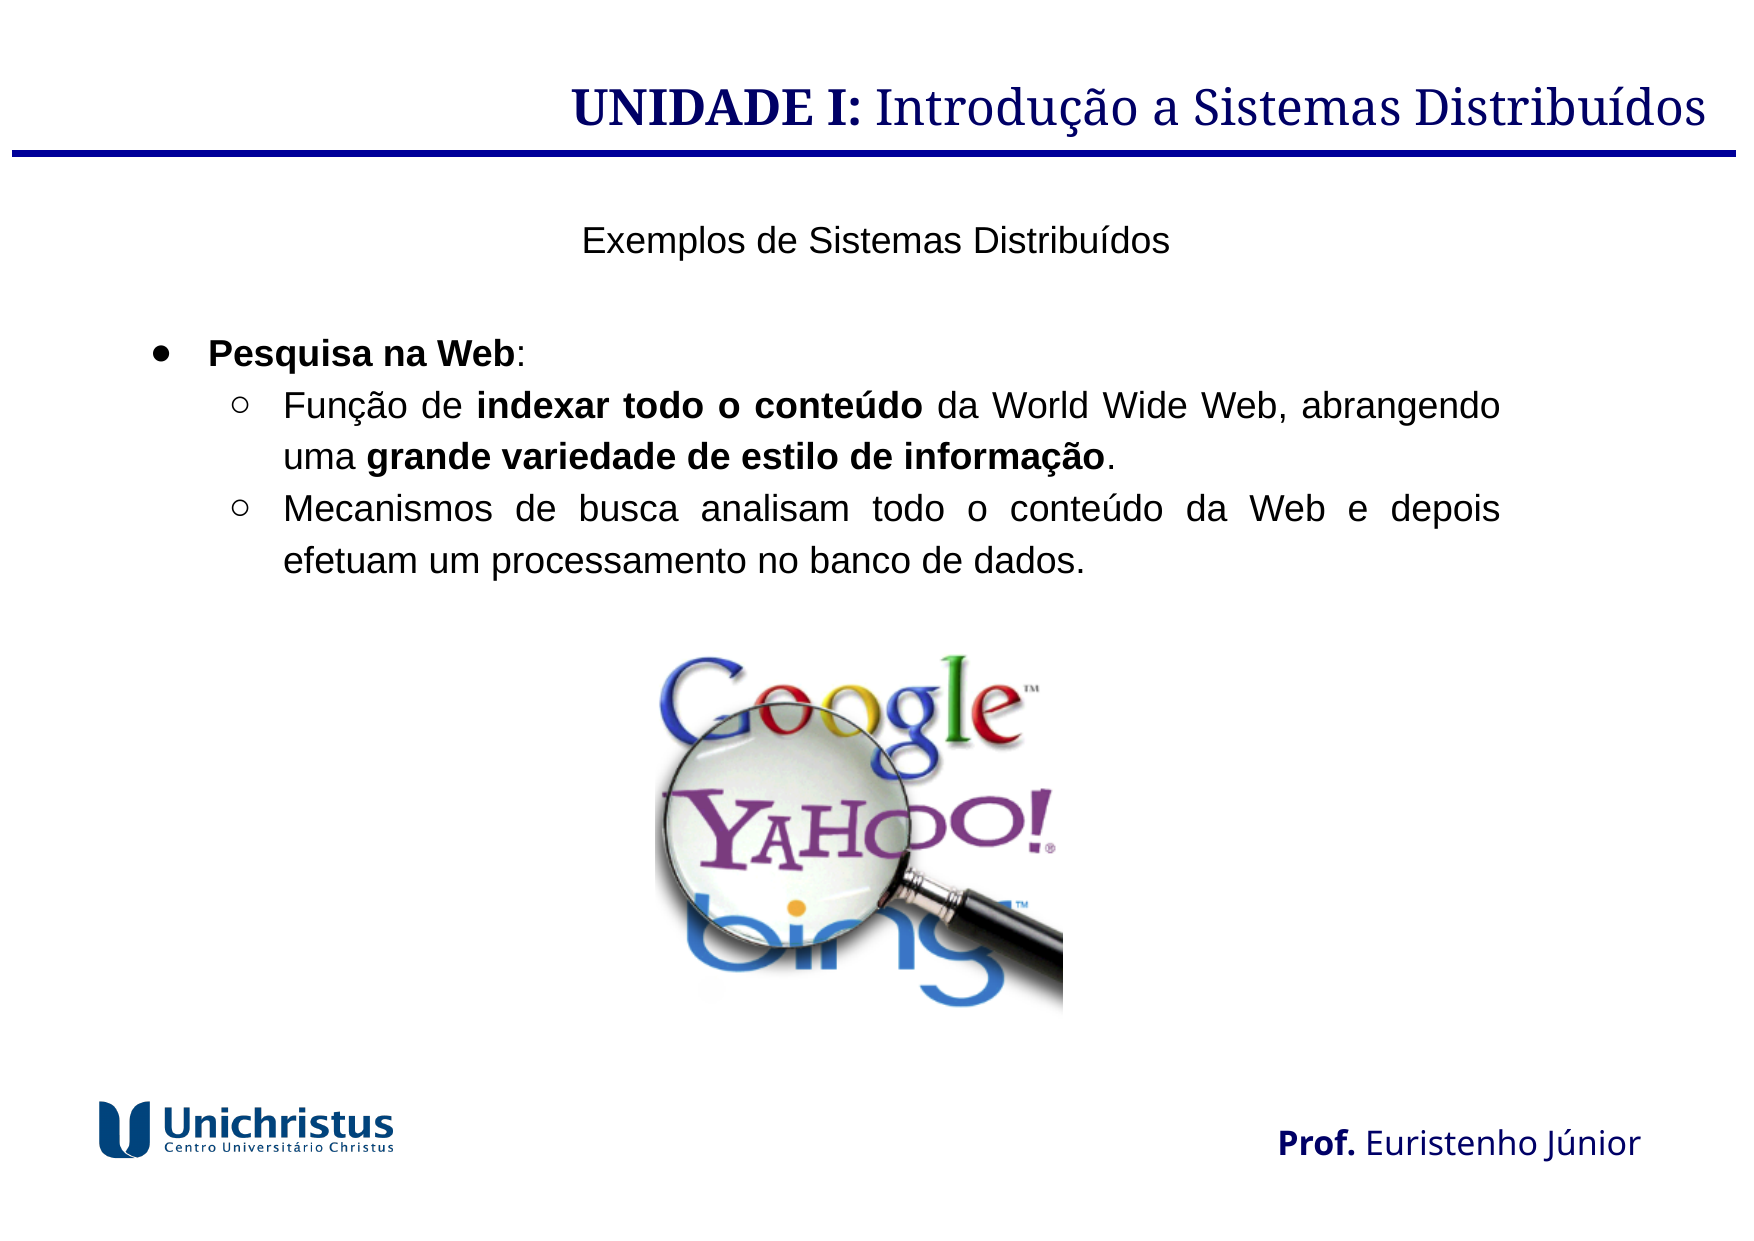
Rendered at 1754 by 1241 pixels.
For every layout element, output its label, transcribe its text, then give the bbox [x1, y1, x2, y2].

text_box Pesquisa na Web: Função de indexar todo o conteúdo da World Wide Web, abrangendo uma grande variedade de estilo de informação. Mecanismos de busca analisam todo o conteúdo da Web e depois efetuam um processamento no banco de dados. [118, 307, 1516, 905]
picture [94, 1098, 398, 1160]
text_box Prof. Euristenho Júnior [1262, 1111, 1695, 1167]
picture [655, 649, 1063, 1030]
text_box UNIDADE I: Introdução a Sistemas Distribuídos [556, 64, 1708, 150]
title Exemplos de Sistemas Distribuídos [177, 200, 1575, 317]
text_box UNIDADE I: Introdução a Sistemas Distribuídos [556, 157, 1708, 161]
